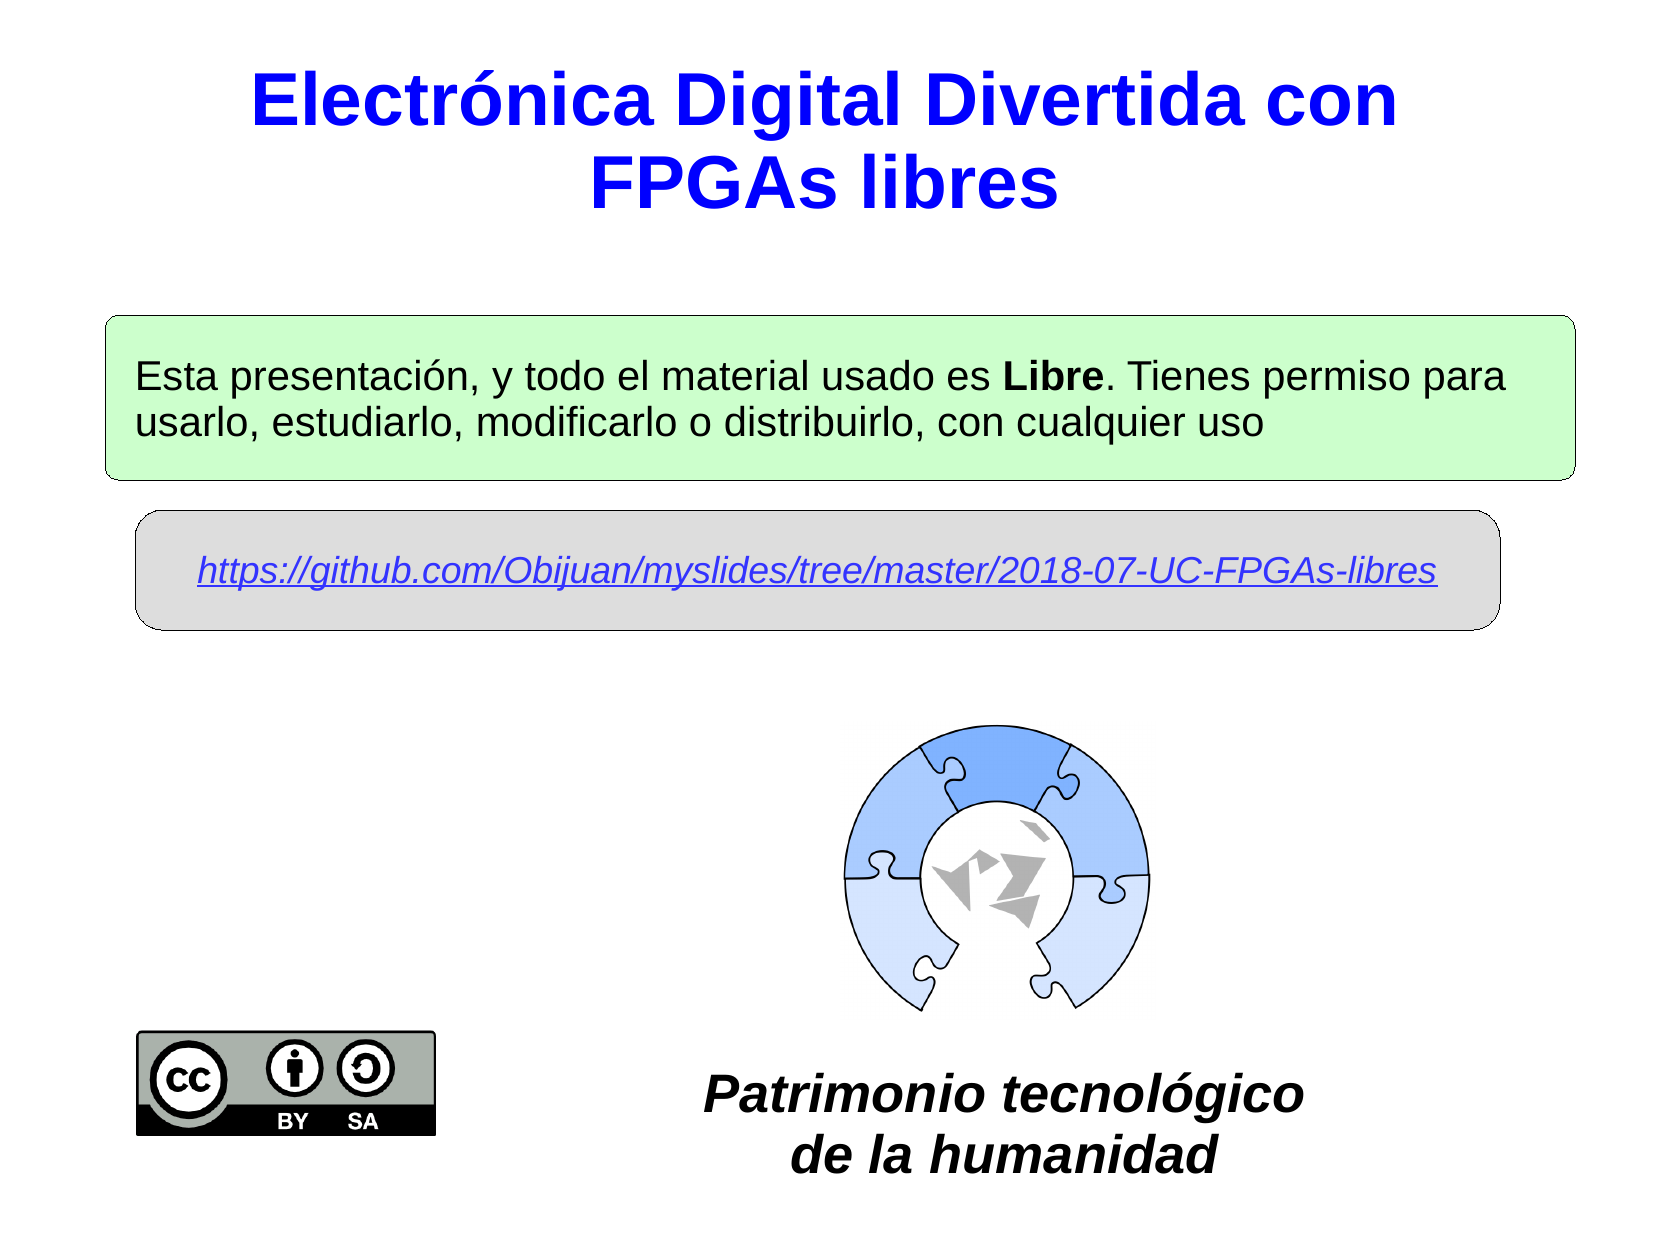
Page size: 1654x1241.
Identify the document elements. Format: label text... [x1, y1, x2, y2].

text_box https://github.com/Obijuan/myslides/tree/master/2018-07-UC-FPGAs-libres [135, 510, 1501, 631]
text_box Esta presentación, y todo el material usado es Libre. Tienes permiso para usarlo, estudiarlo, modificarlo o distribuirlo, con cualquier uso [120, 345, 1591, 466]
picture [136, 1019, 436, 1146]
picture [840, 721, 1156, 1021]
text_box [105, 315, 1576, 481]
title Electrónica Digital Divertida con FPGAs libres [165, 30, 1486, 253]
text_box Patrimonio tecnológico de la humanidad [675, 1063, 1336, 1186]
